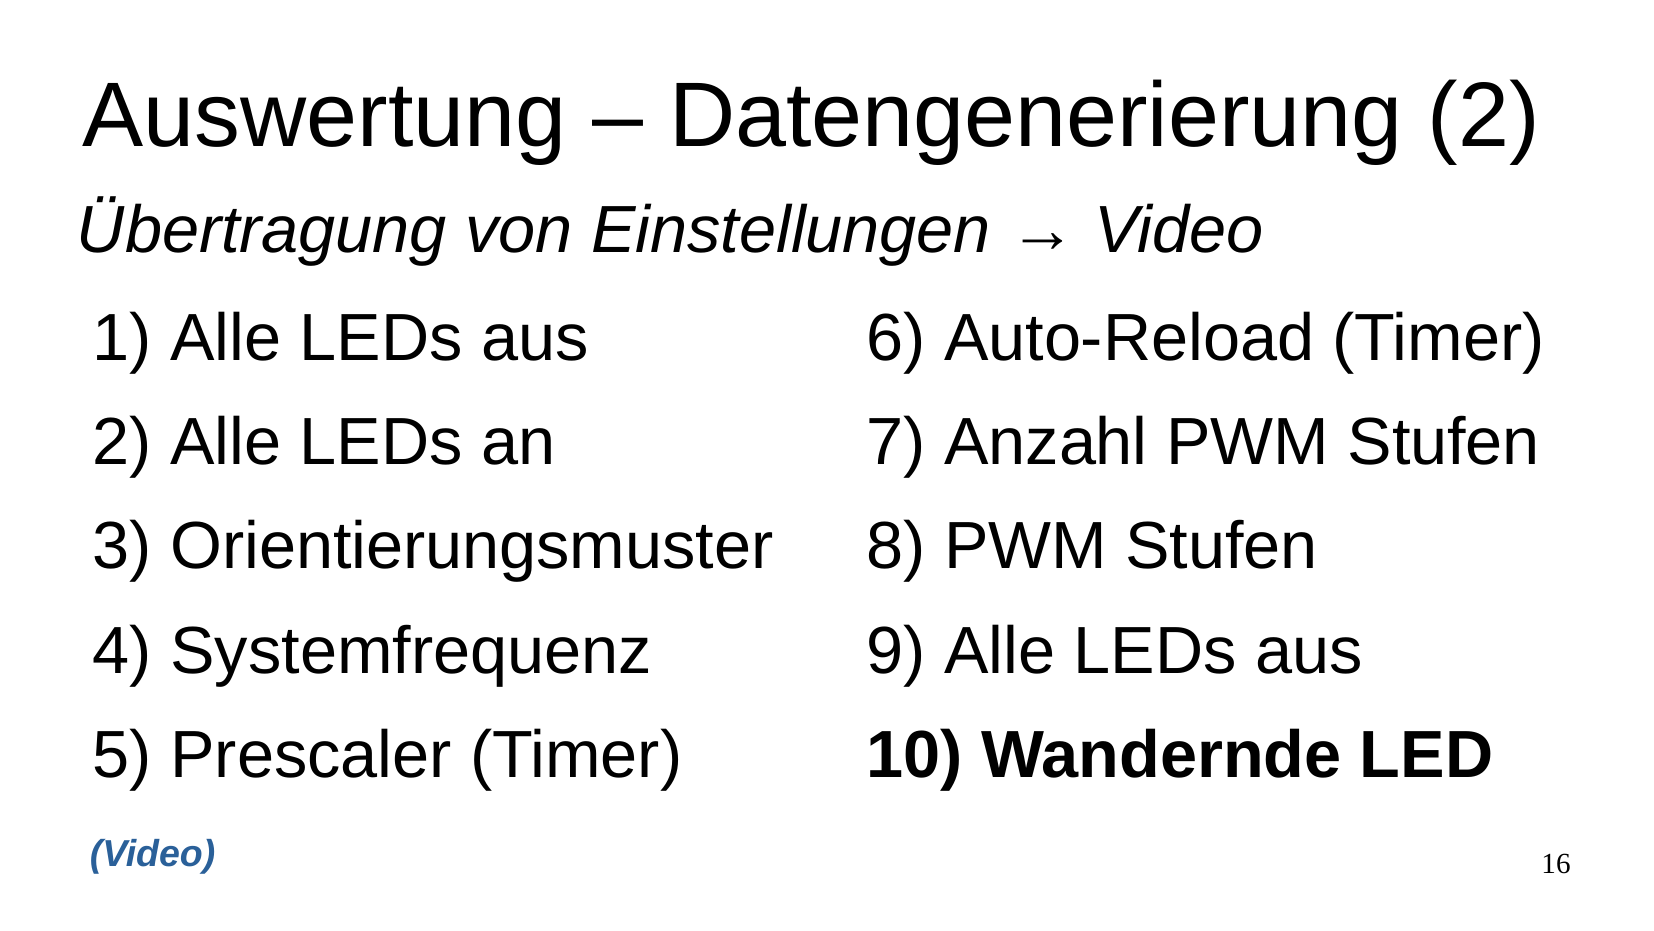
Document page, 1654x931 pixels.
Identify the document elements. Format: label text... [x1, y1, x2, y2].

list Übertragung von Einstellungen → Video [0, 192, 1538, 282]
text_box (Video) [75, 825, 234, 901]
list Alle LEDs aus Alle LEDs an Orientierungsmuster Systemfrequenz Prescaler (Timer) [75, 300, 802, 840]
title Auswertung – Datengenerierung (2) [82, 37, 1571, 193]
list Auto-Reload (Timer) Anzahl PWM Stufen PWM Stufen Alle LEDs aus Wandernde LED [848, 300, 1576, 840]
